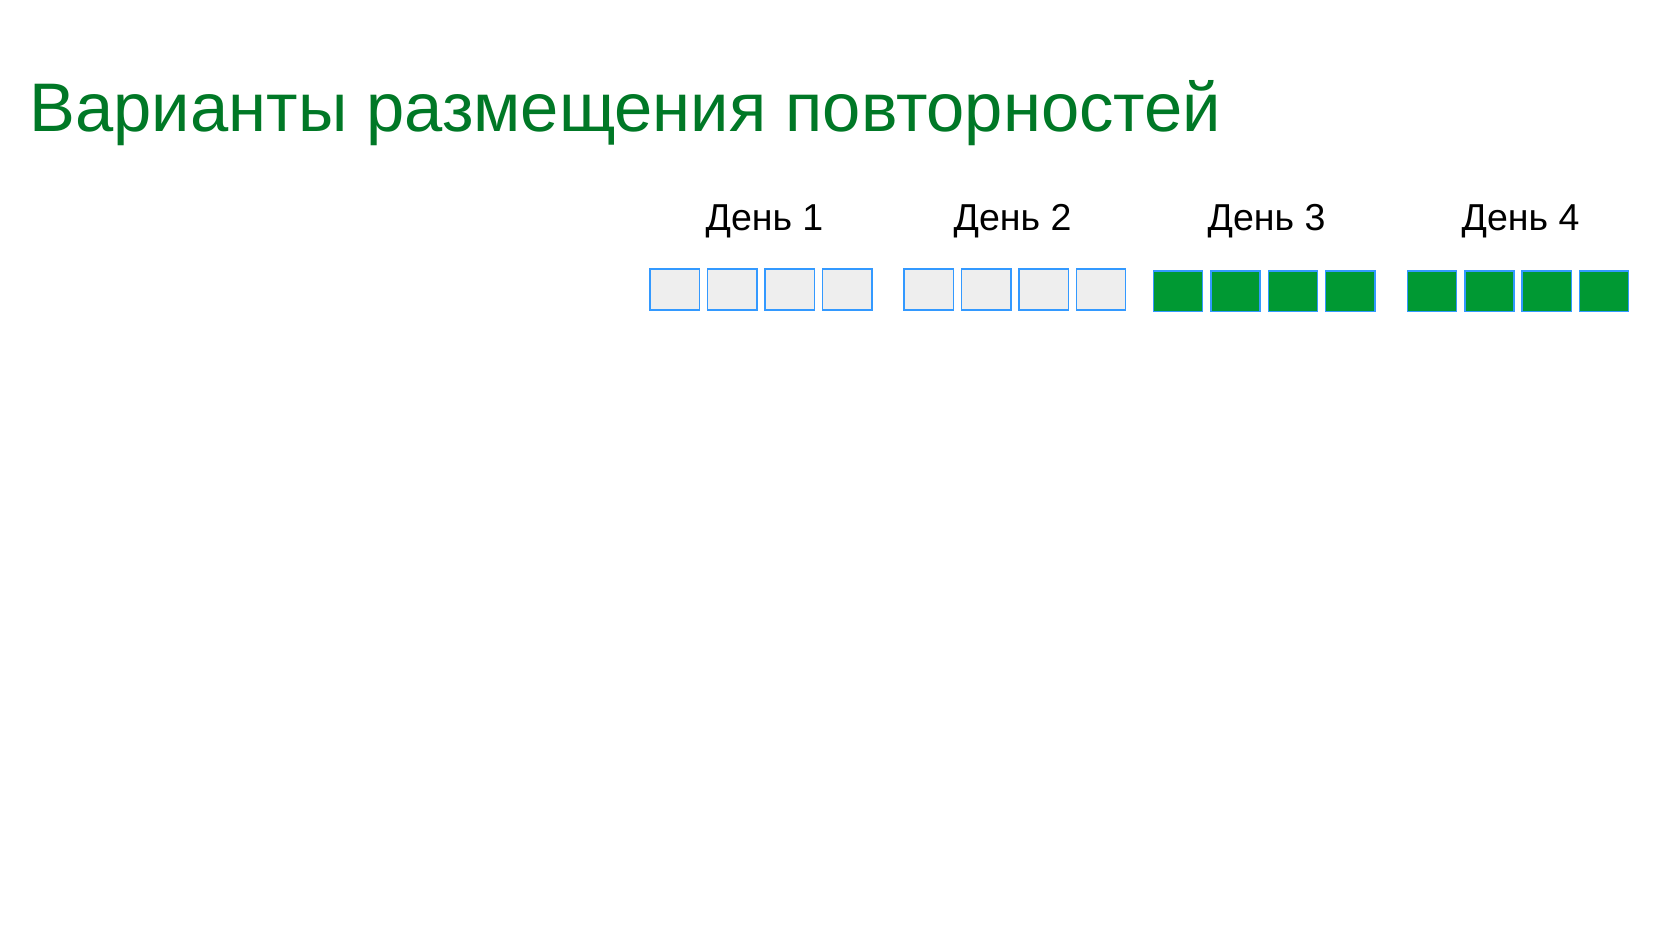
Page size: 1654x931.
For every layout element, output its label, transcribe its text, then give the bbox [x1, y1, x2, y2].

text_box [1268, 271, 1318, 312]
text_box [1464, 271, 1515, 312]
text_box [1325, 271, 1375, 312]
text_box [707, 269, 757, 310]
text_box [961, 269, 1011, 310]
text_box [650, 269, 700, 310]
text_box [1153, 271, 1203, 312]
text_box День 2 [938, 188, 1087, 246]
text_box [1522, 271, 1572, 312]
text_box День 1 [690, 188, 839, 246]
title Варианты размещения повторностей [0, 23, 1630, 193]
text_box [904, 269, 954, 310]
text_box [822, 269, 872, 310]
text_box [1018, 269, 1069, 310]
text_box День 3 [1192, 188, 1341, 246]
text_box [1210, 271, 1261, 312]
text_box [765, 269, 815, 310]
text_box [1579, 271, 1629, 312]
text_box [1076, 269, 1126, 310]
text_box День 4 [1446, 188, 1595, 246]
text_box [1407, 271, 1457, 312]
